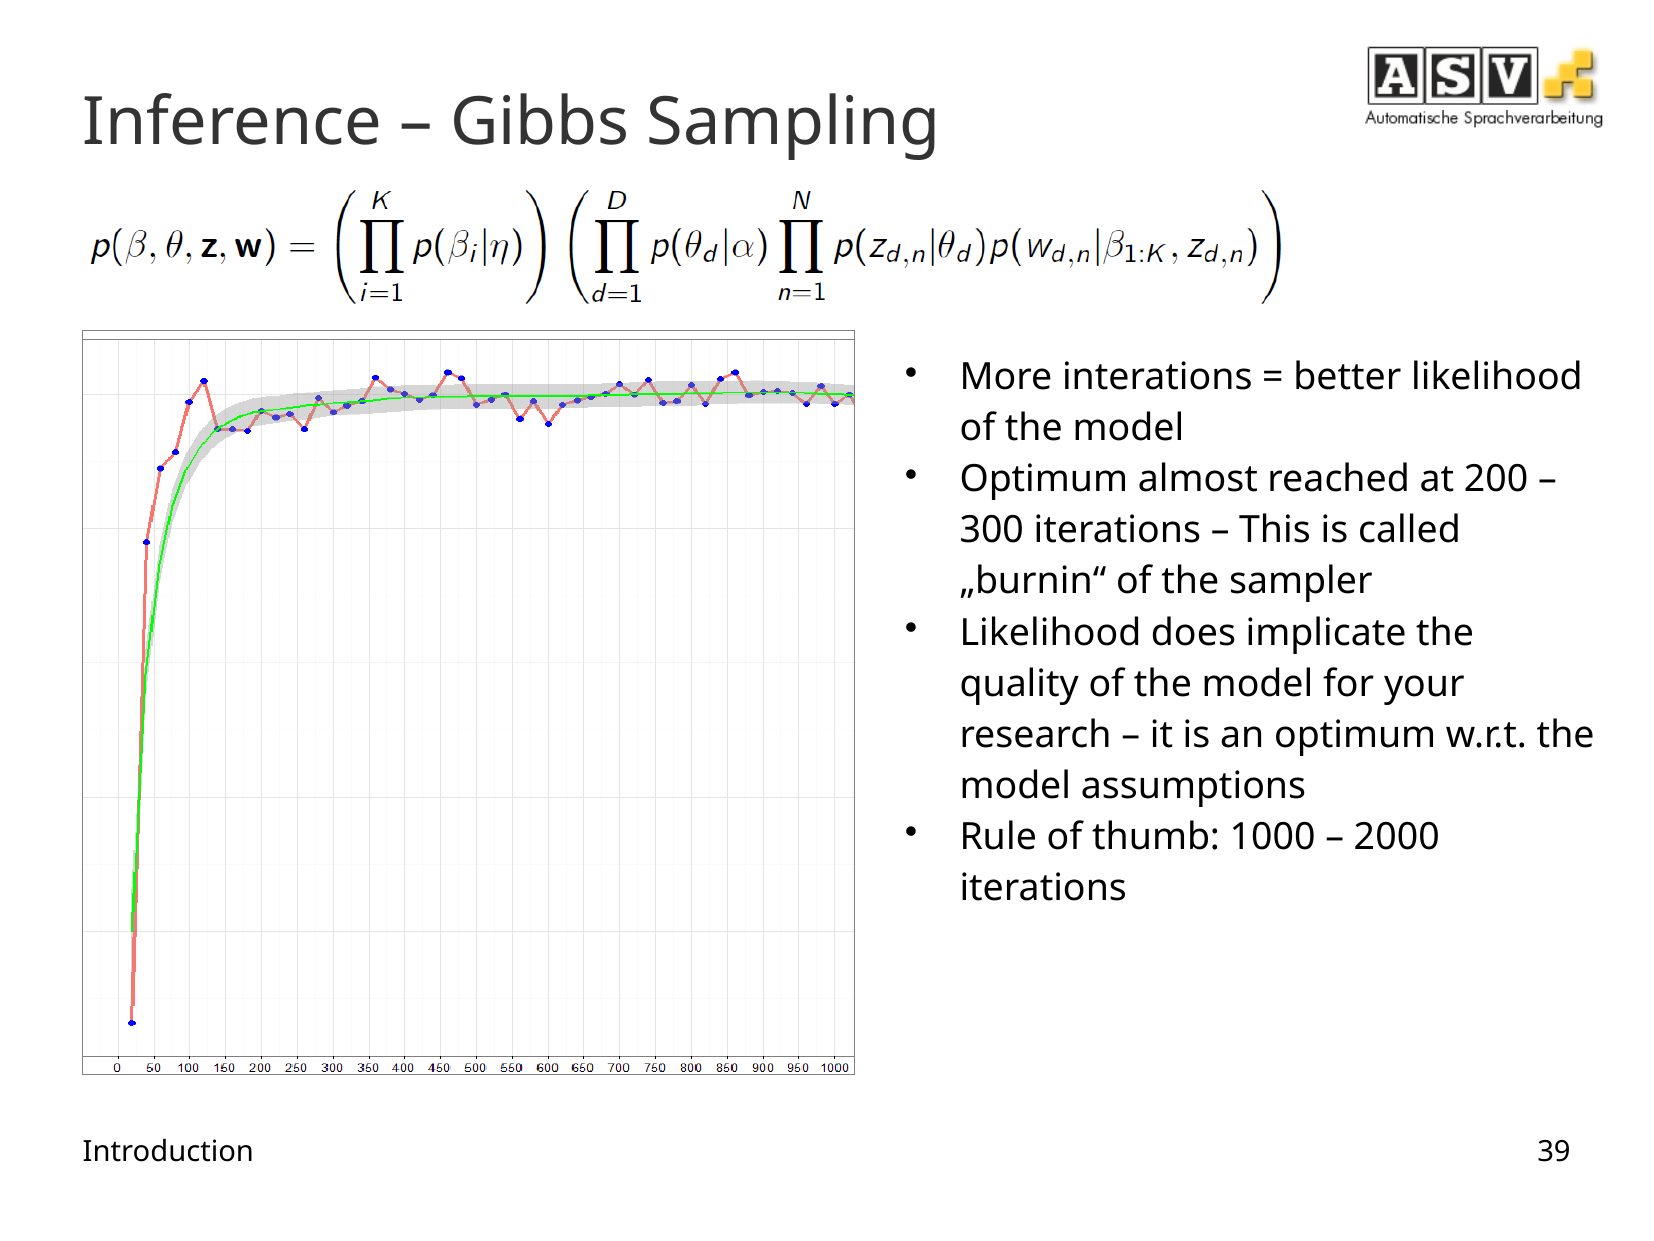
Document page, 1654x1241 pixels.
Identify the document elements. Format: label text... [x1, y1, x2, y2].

text_box More interations = better likelihood of the model Optimum almost reached at 200 – 300 iterations – This is called „burnin“ of the sampler Likelihood does implicate the quality of the model for your research – it is an optimum w.r.t. the model assumptions Rule of thumb: 1000 – 2000 iterations [874, 342, 1619, 945]
title Inference – Gibbs Sampling [82, 49, 1347, 189]
picture [79, 181, 1288, 308]
picture [82, 330, 855, 1075]
picture [1364, 43, 1605, 129]
